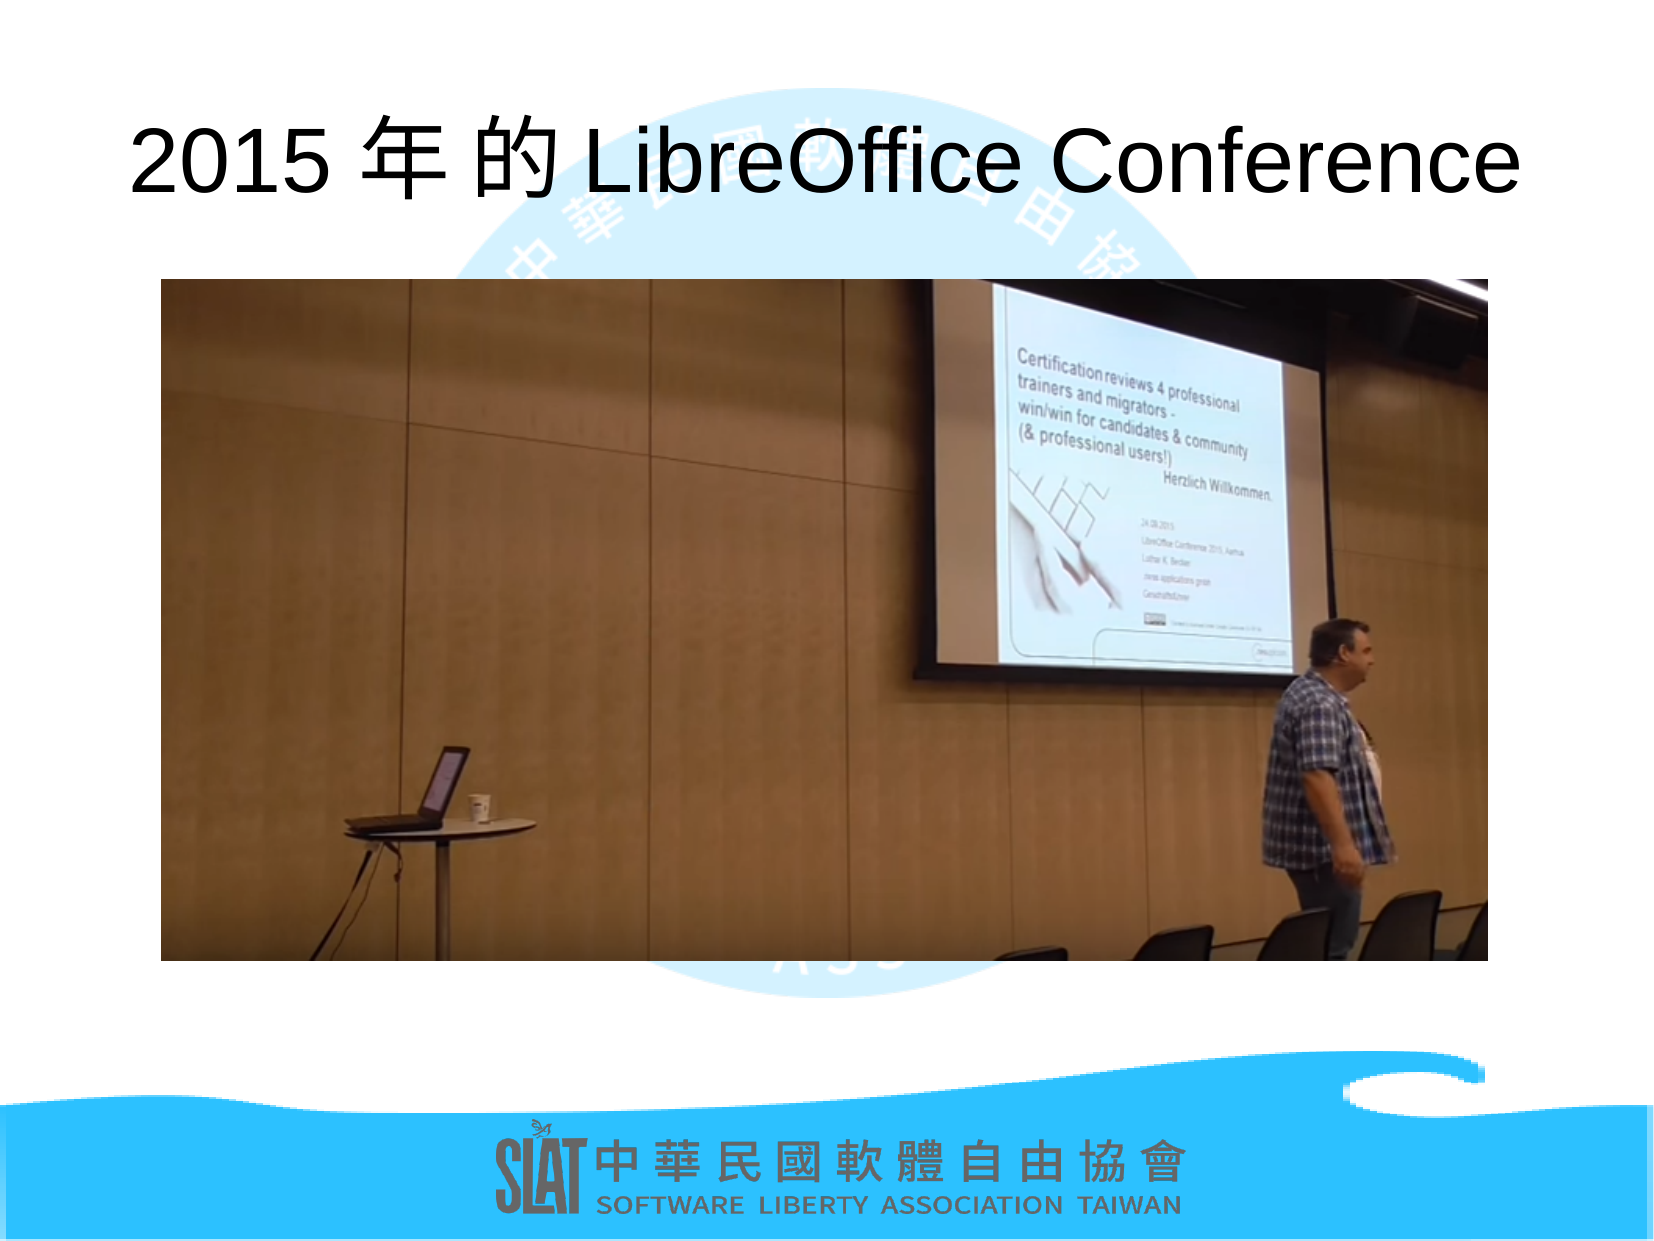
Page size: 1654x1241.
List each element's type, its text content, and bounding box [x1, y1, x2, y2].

title 2015 年 的 LibreOffice Conference [82, 49, 1571, 257]
picture [0, 1051, 1654, 1241]
picture [161, 279, 1488, 961]
